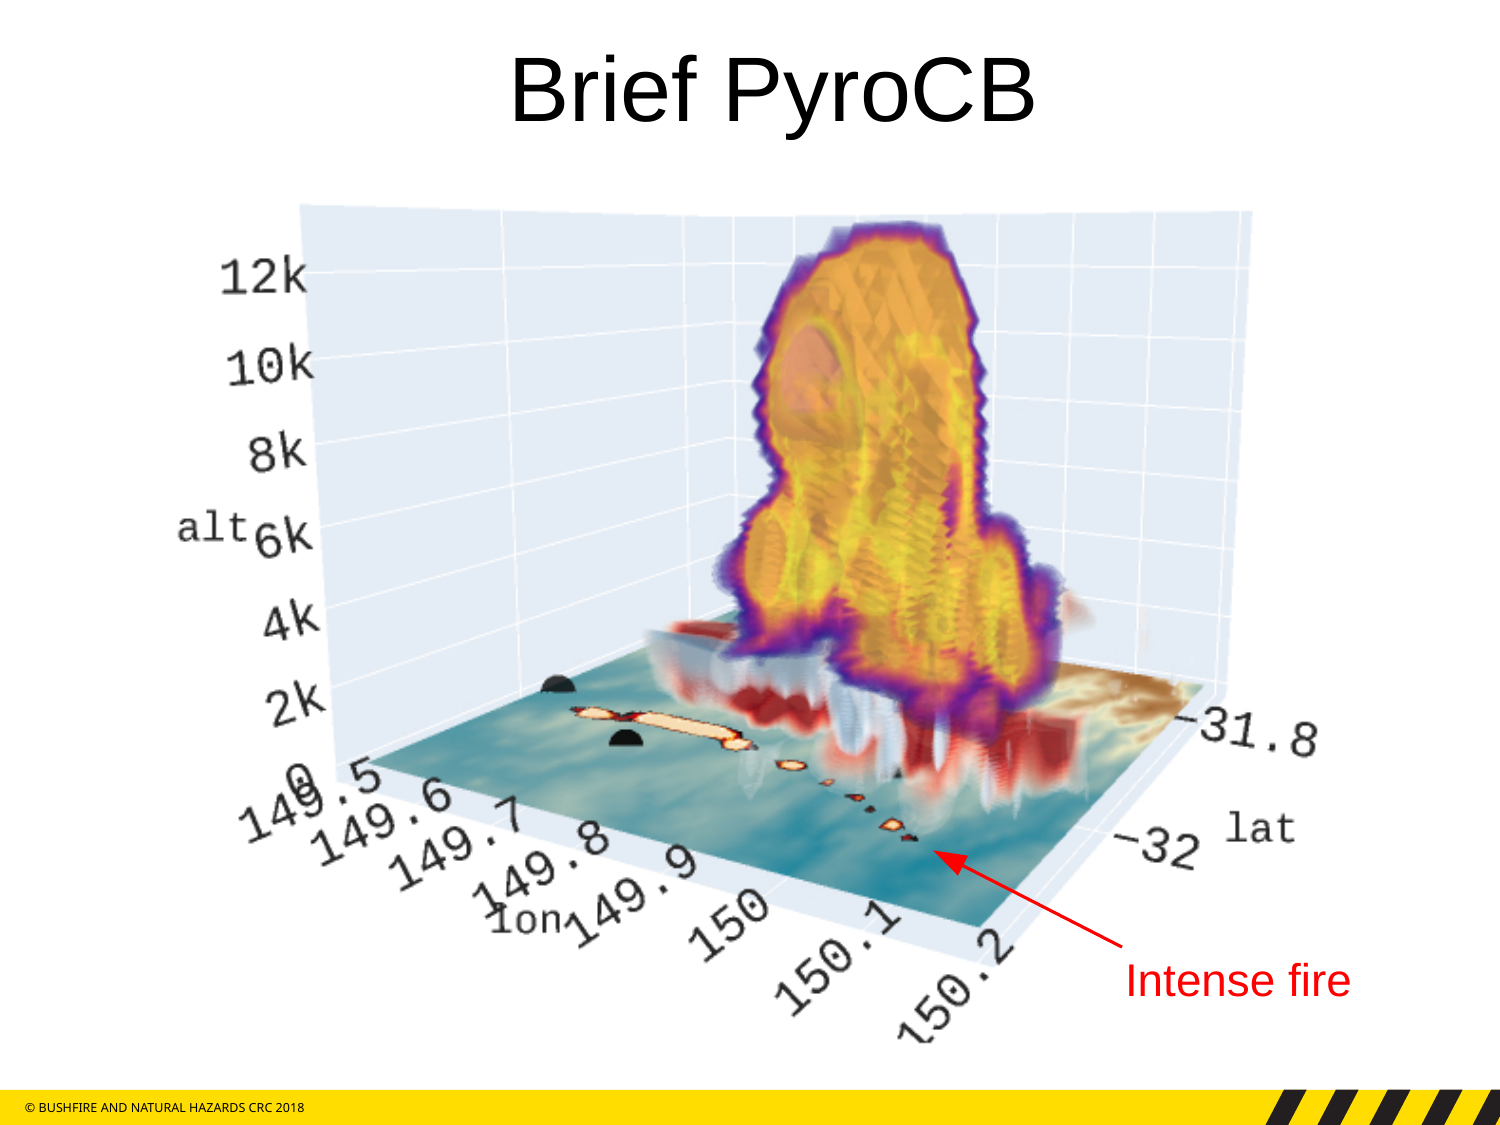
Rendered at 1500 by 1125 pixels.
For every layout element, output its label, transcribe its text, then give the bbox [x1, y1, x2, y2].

text_box Intense fire [1110, 947, 1441, 1014]
text_box Brief PyroCB [454, 13, 1093, 166]
picture [159, 189, 1365, 1079]
